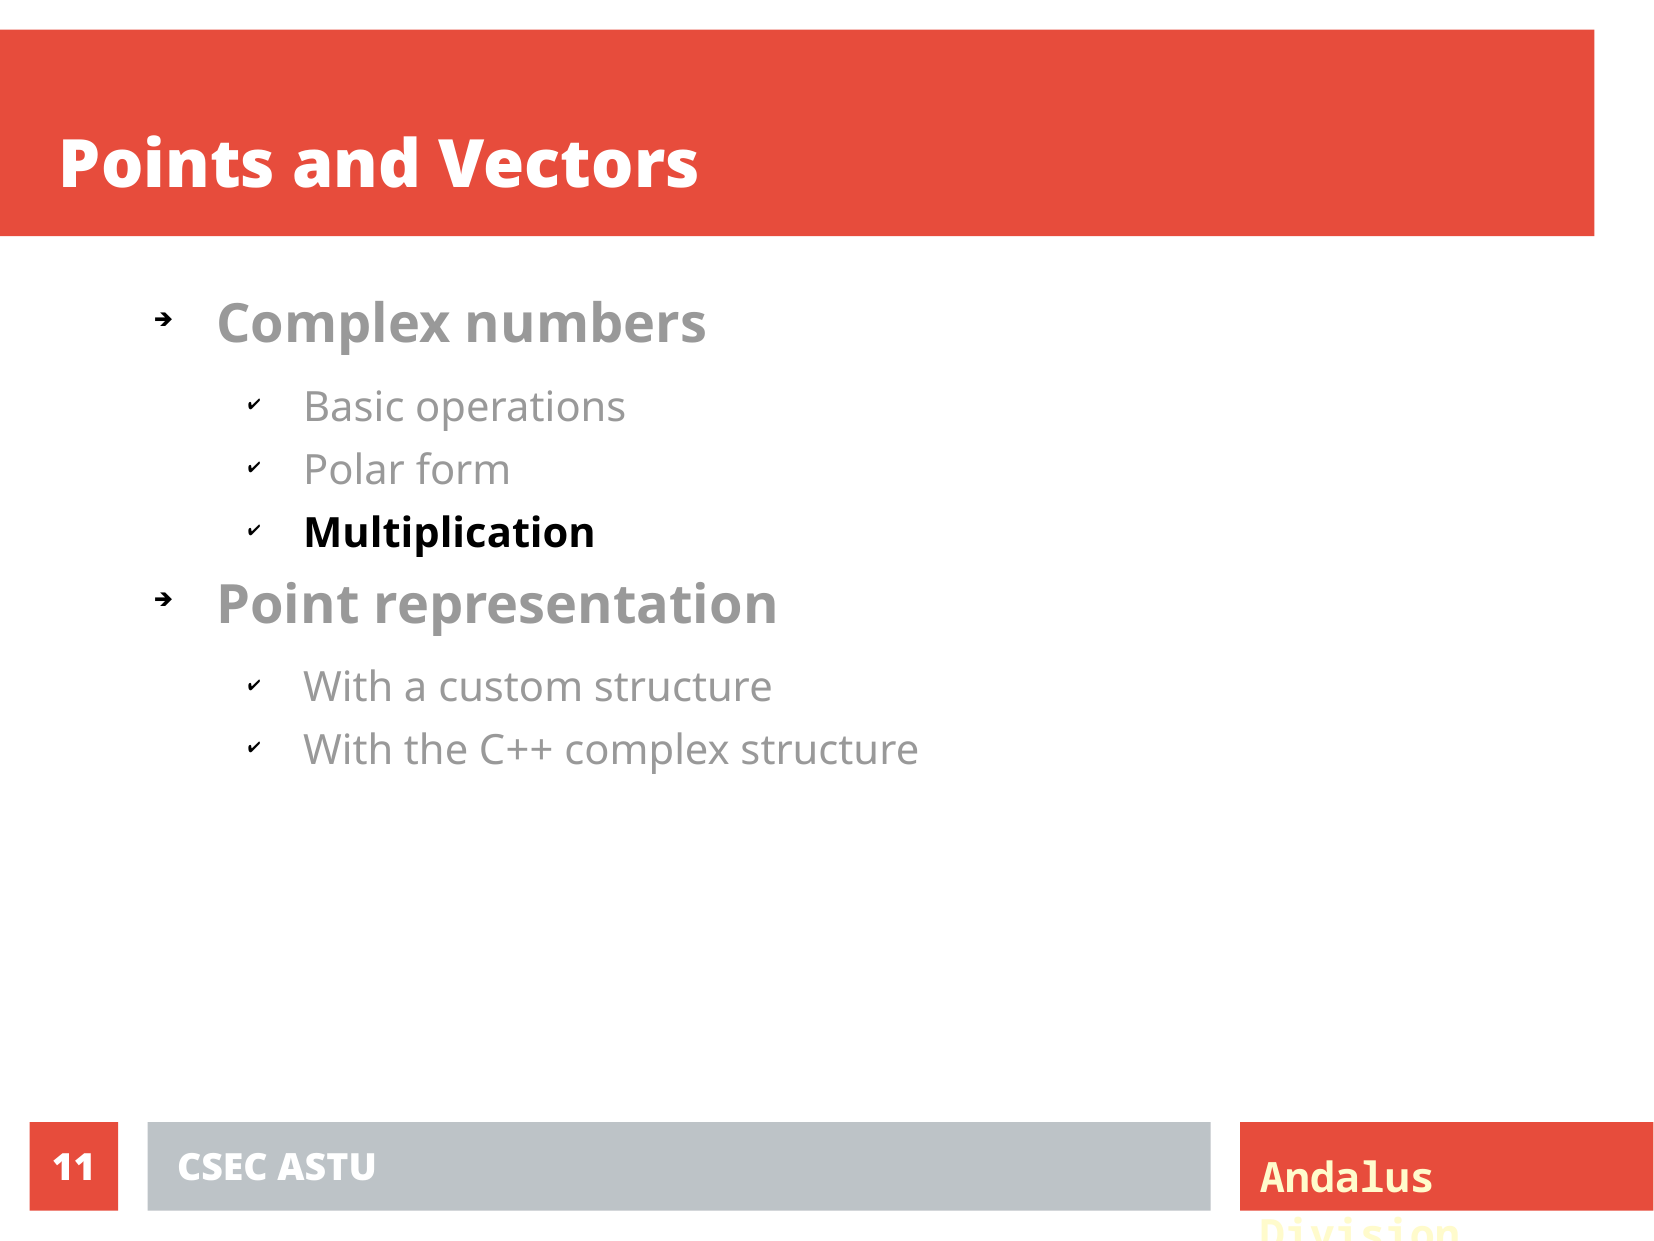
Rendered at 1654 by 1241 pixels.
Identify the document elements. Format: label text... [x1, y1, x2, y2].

title Points and Vectors [59, 59, 1595, 207]
list Complex numbers Basic operations Polar form Multiplication Point representation With a custom structure With the C++ complex structure [59, 285, 1565, 1093]
text_box Andalus Division [1245, 1140, 1636, 1197]
